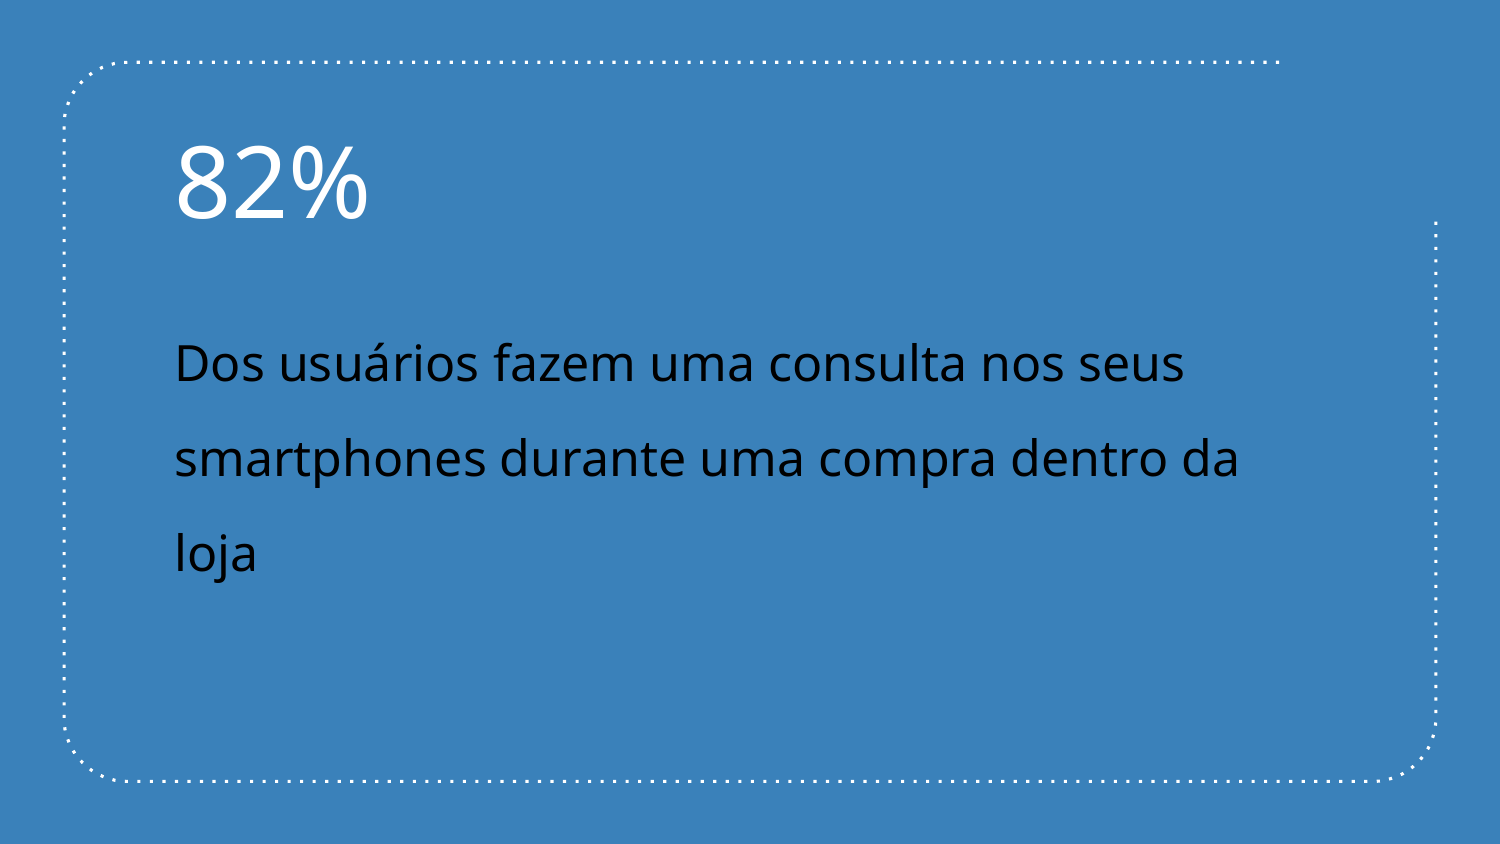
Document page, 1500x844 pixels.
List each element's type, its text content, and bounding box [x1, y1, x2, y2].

title Dos usuários fazem uma consulta nos seus smartphones durante uma compra dentro da loja [159, 293, 1341, 597]
title 82% [159, 106, 1341, 254]
